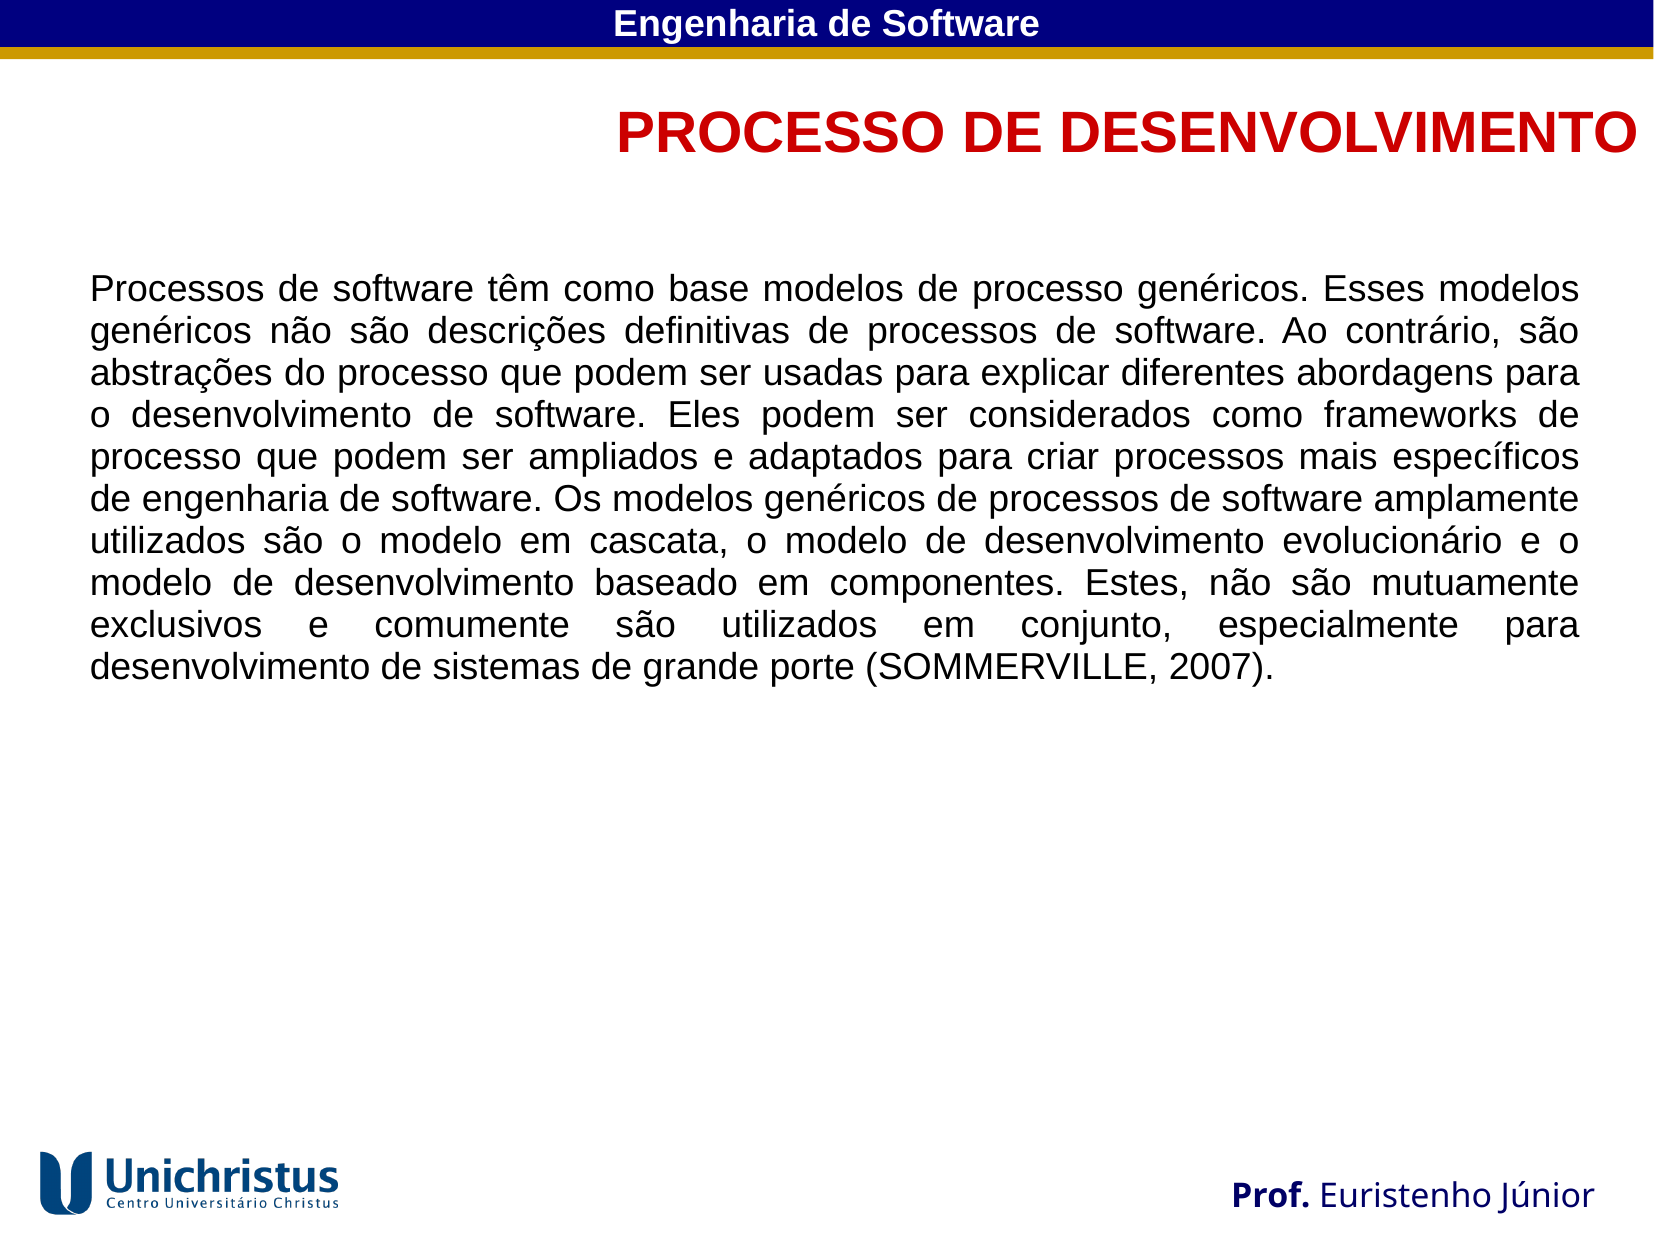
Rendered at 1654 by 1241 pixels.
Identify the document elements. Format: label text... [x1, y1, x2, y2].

text_box [0, 47, 1654, 60]
text_box Processos de software têm como base modelos de processo genéricos. Esses modelos genéricos não são descrições definitivas de processos de software. Ao contrário, são abstrações do processo que podem ser usadas para explicar diferentes abordagens para o desenvolvimento de software. Eles podem ser considerados como frameworks de processo que podem ser ampliados e adaptados para criar processos mais específicos de engenharia de software. Os modelos genéricos de processos de software amplamente utilizados são o modelo em cascata, o modelo de desenvolvimento evolucionário e o modelo de desenvolvimento baseado em componentes. Estes, não são mutuamente exclusivos e comumente são utilizados em conjunto, especialmente para desenvolvimento de sistemas de grande porte (SOMMERVILLE, 2007). [75, 259, 1595, 695]
text_box Engenharia de Software [0, 0, 1654, 47]
picture [35, 1148, 343, 1217]
text_box PROCESSO DE DESENVOLVIMENTO [601, 92, 1654, 173]
text_box Prof. Euristenho Júnior [1216, 1163, 1654, 1224]
